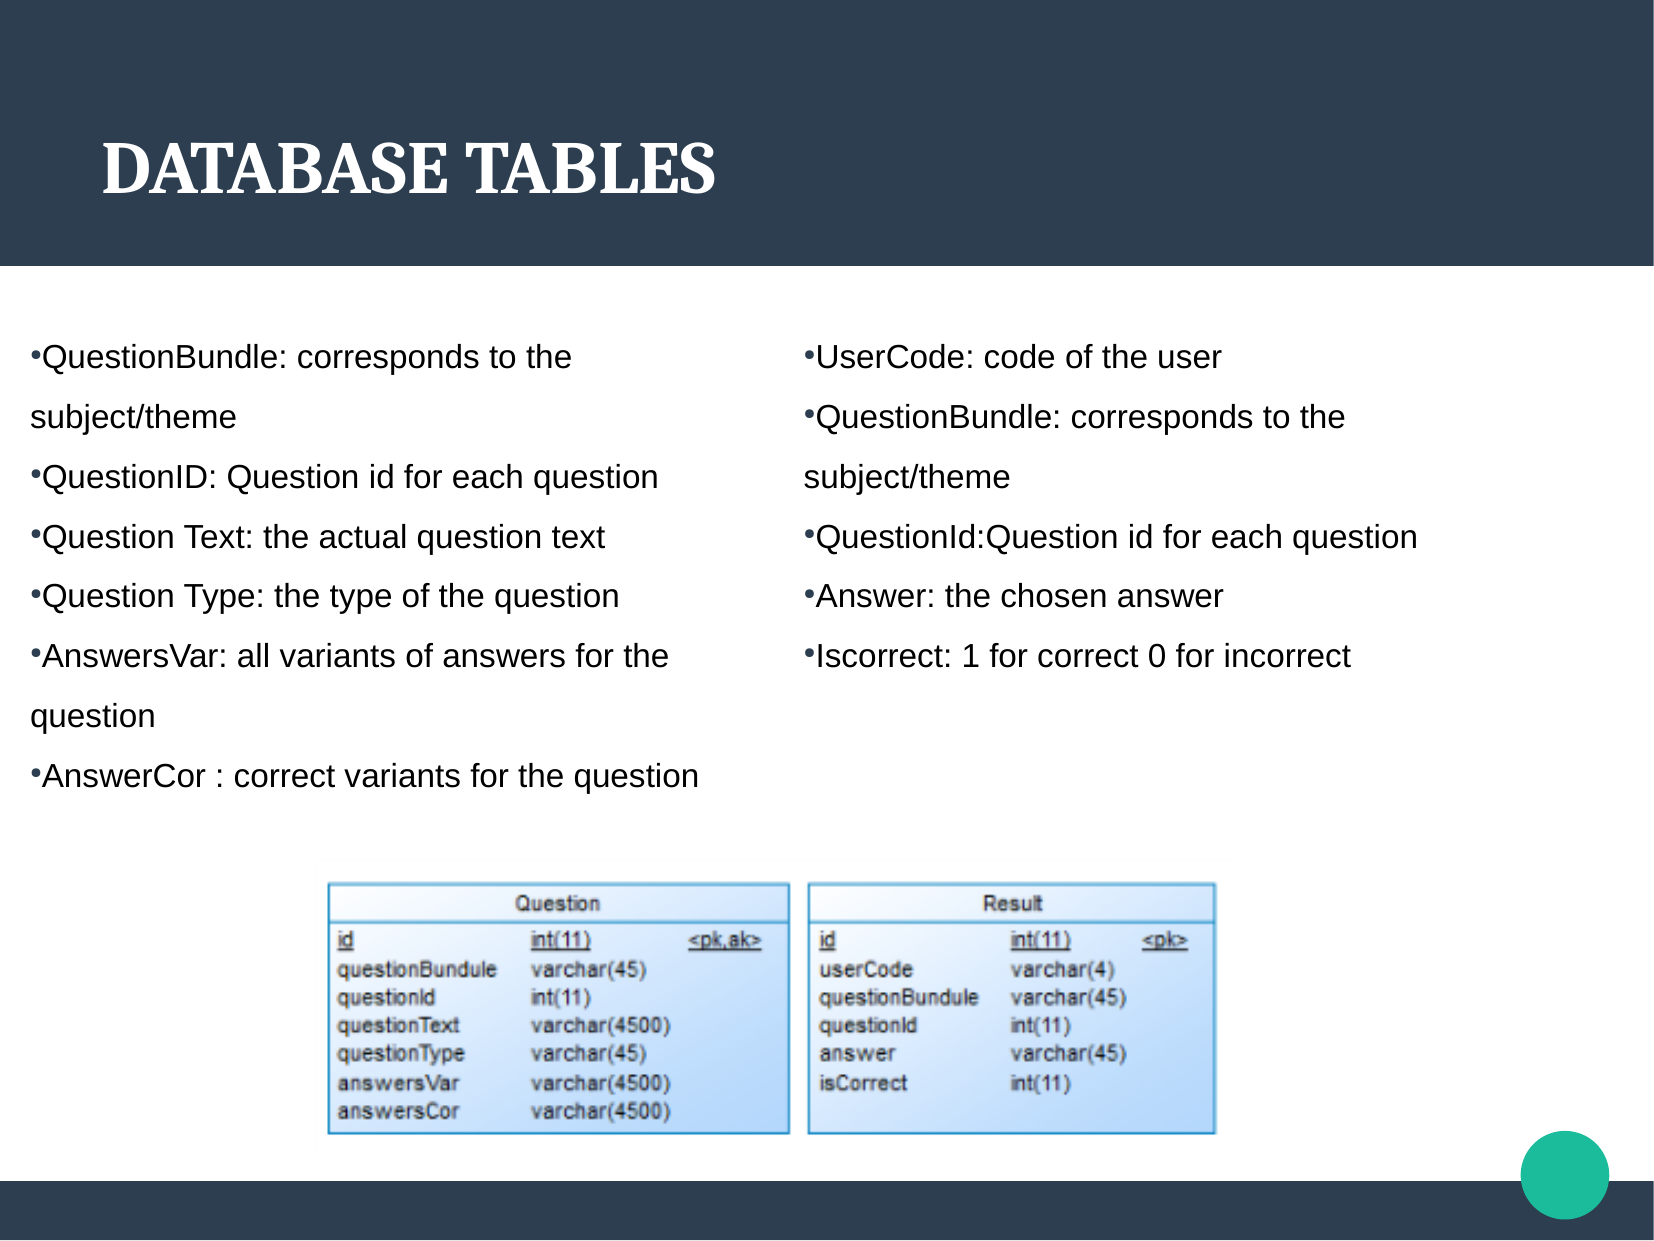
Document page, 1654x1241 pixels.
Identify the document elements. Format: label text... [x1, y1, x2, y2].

picture [315, 858, 1231, 1156]
list QuestionBundle: corresponds to the subject/theme QuestionID: Question id for each question Question Text: the actual question text Question Type: the type of the question AnswersVar: all variants of answers for the question AnswerCor : correct variants for the question [30, 315, 782, 886]
title DATABASE TABLES [101, 60, 1591, 268]
list UserCode: code of the user QuestionBundle: corresponds to the subject/theme QuestionId:Question id for each question Answer: the chosen answer Iscorrect: 1 for correct 0 for incorrect [803, 315, 1531, 1036]
